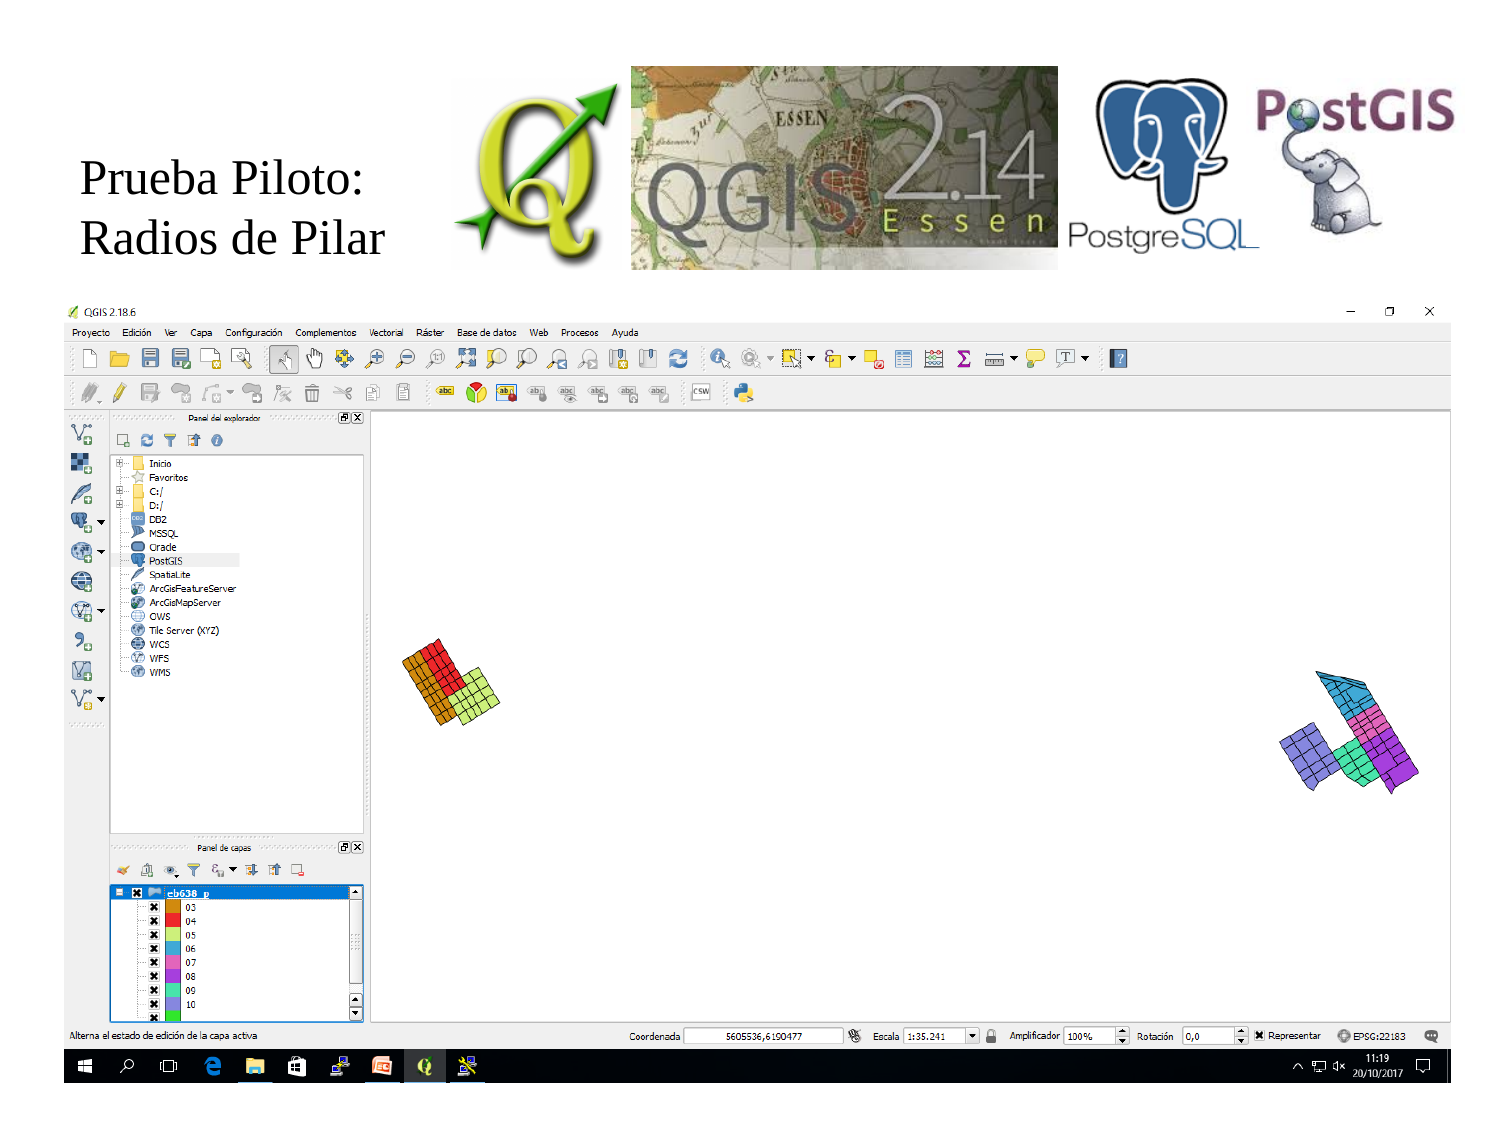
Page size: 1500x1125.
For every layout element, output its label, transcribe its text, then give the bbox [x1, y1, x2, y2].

picture [631, 66, 1058, 270]
picture [64, 302, 1451, 1083]
picture [451, 78, 622, 270]
text_box Prueba Piloto: Radios de Pilar [64, 137, 786, 273]
picture [1069, 78, 1465, 254]
